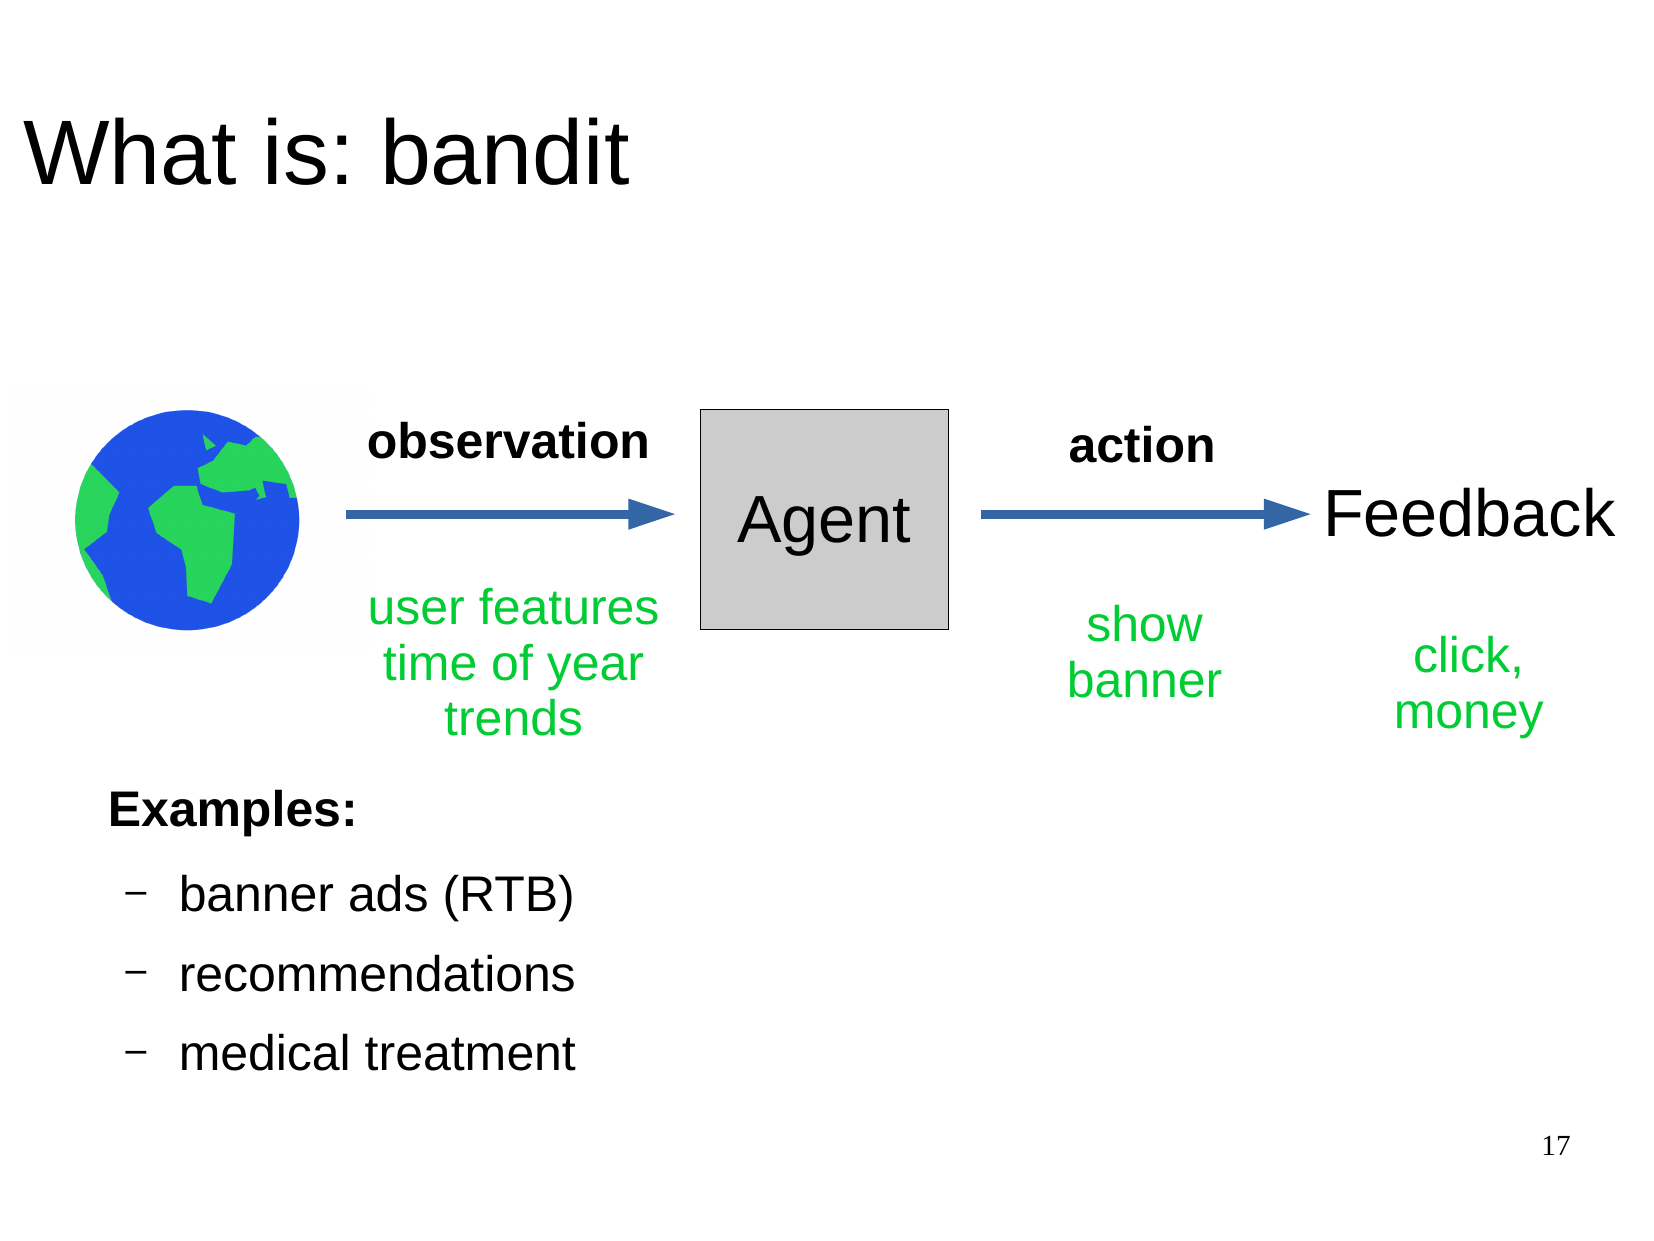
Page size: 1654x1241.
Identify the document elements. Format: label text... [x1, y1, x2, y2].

text_box Feedback [1259, 468, 1654, 559]
picture [4, 385, 370, 655]
text_box Agent [700, 409, 949, 630]
text_box action [1053, 409, 1231, 481]
text_box click, money [1316, 619, 1621, 804]
text_box user features time of year trends [338, 571, 689, 756]
list Examples: banner ads (RTB) recommendations medical treatment [36, 781, 1336, 1241]
text_box observation [352, 406, 666, 478]
title What is: bandit [23, 49, 1512, 257]
text_box show banner [976, 589, 1327, 717]
